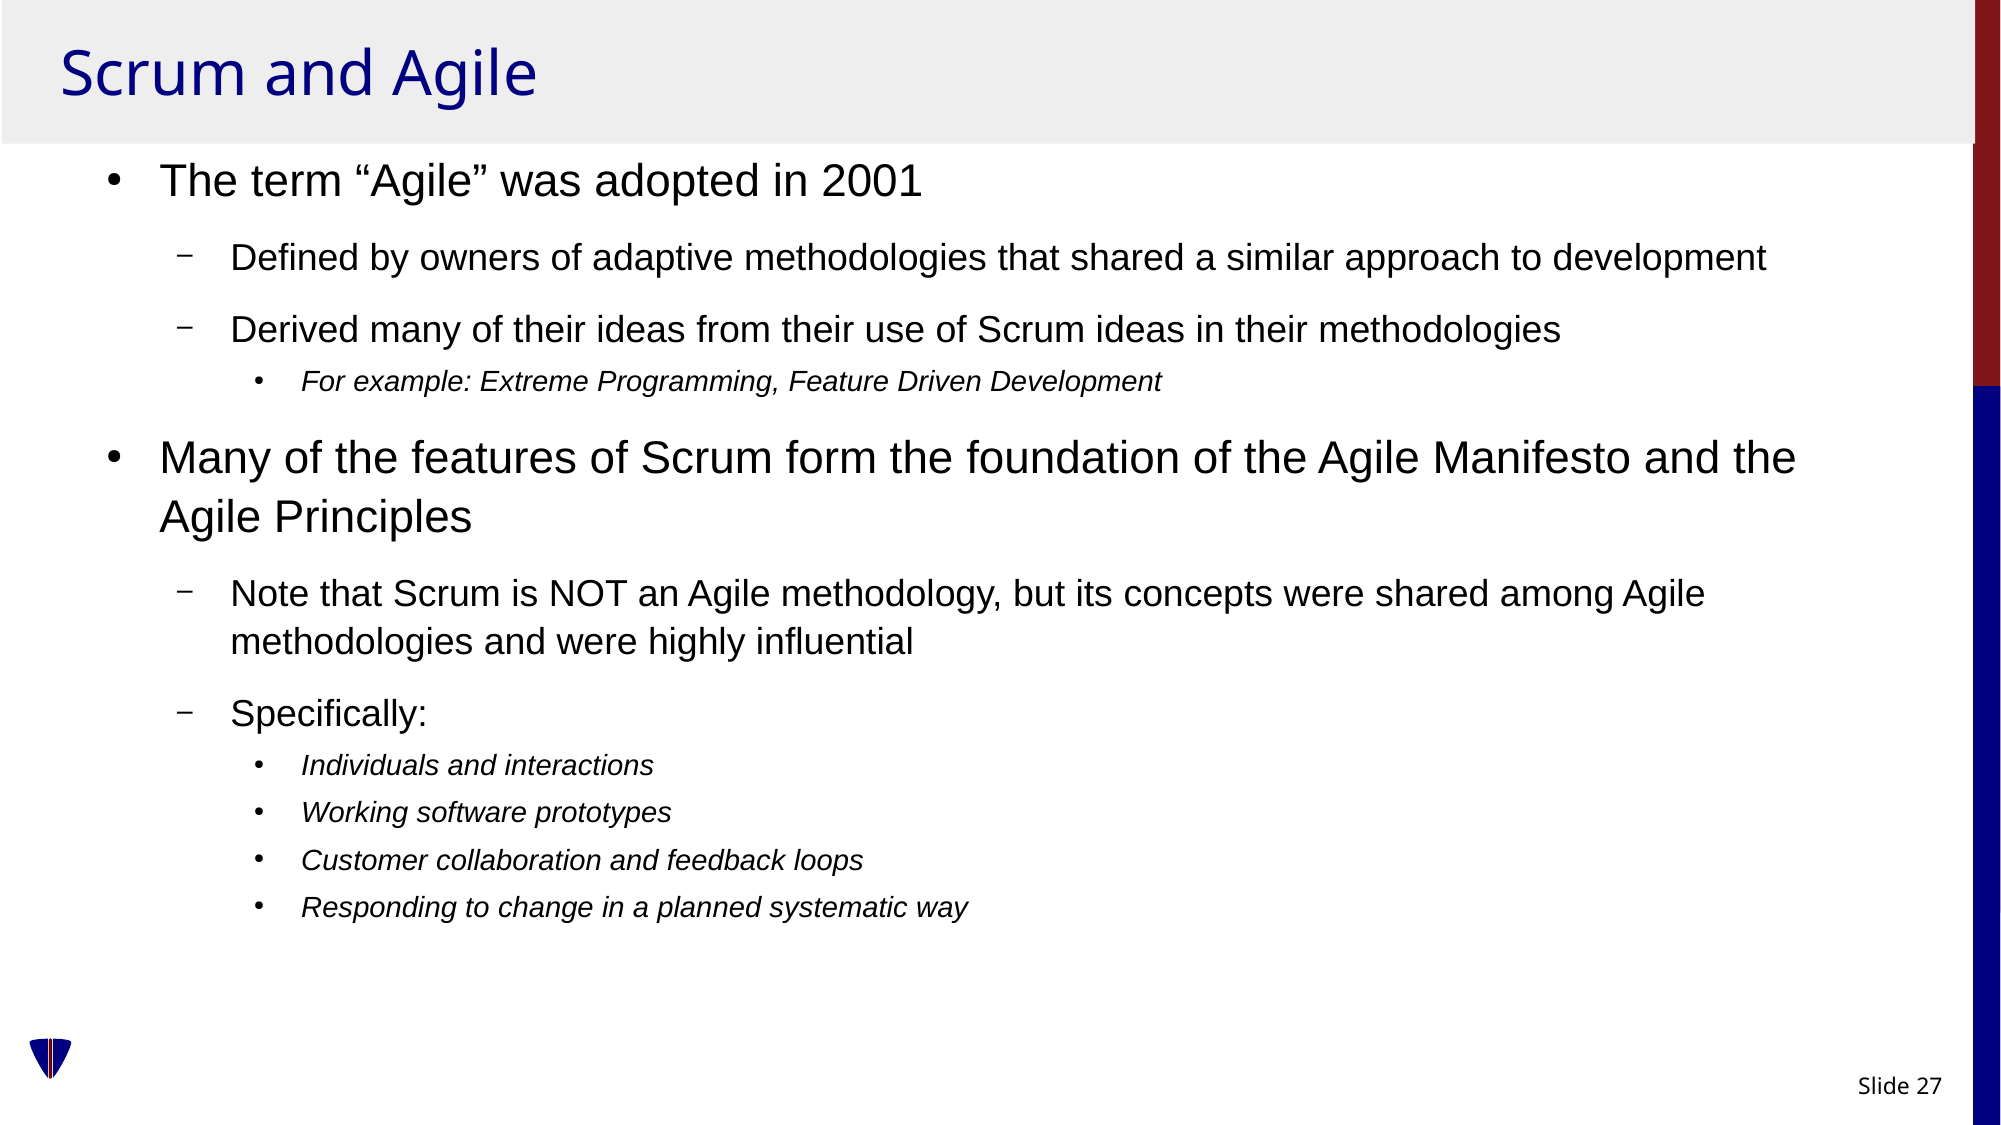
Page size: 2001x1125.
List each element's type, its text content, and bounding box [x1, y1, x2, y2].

list The term “Agile” was adopted in 2001 Defined by owners of adaptive methodologies that shared a similar approach to development Derived many of their ideas from their use of Scrum ideas in their methodologies For example: Extreme Programming, Feature Driven Development Many of the features of Scrum form the foundation of the Agile Manifesto and the Agile Principles Note that Scrum is NOT an Agile methodology, but its concepts were shared among Agile methodologies and were highly influential Specifically: Individuals and interactions Working software prototypes Customer collaboration and feedback loops Responding to change in a planned systematic way [88, 147, 1861, 1004]
title Scrum and Agile [1, 0, 1976, 144]
